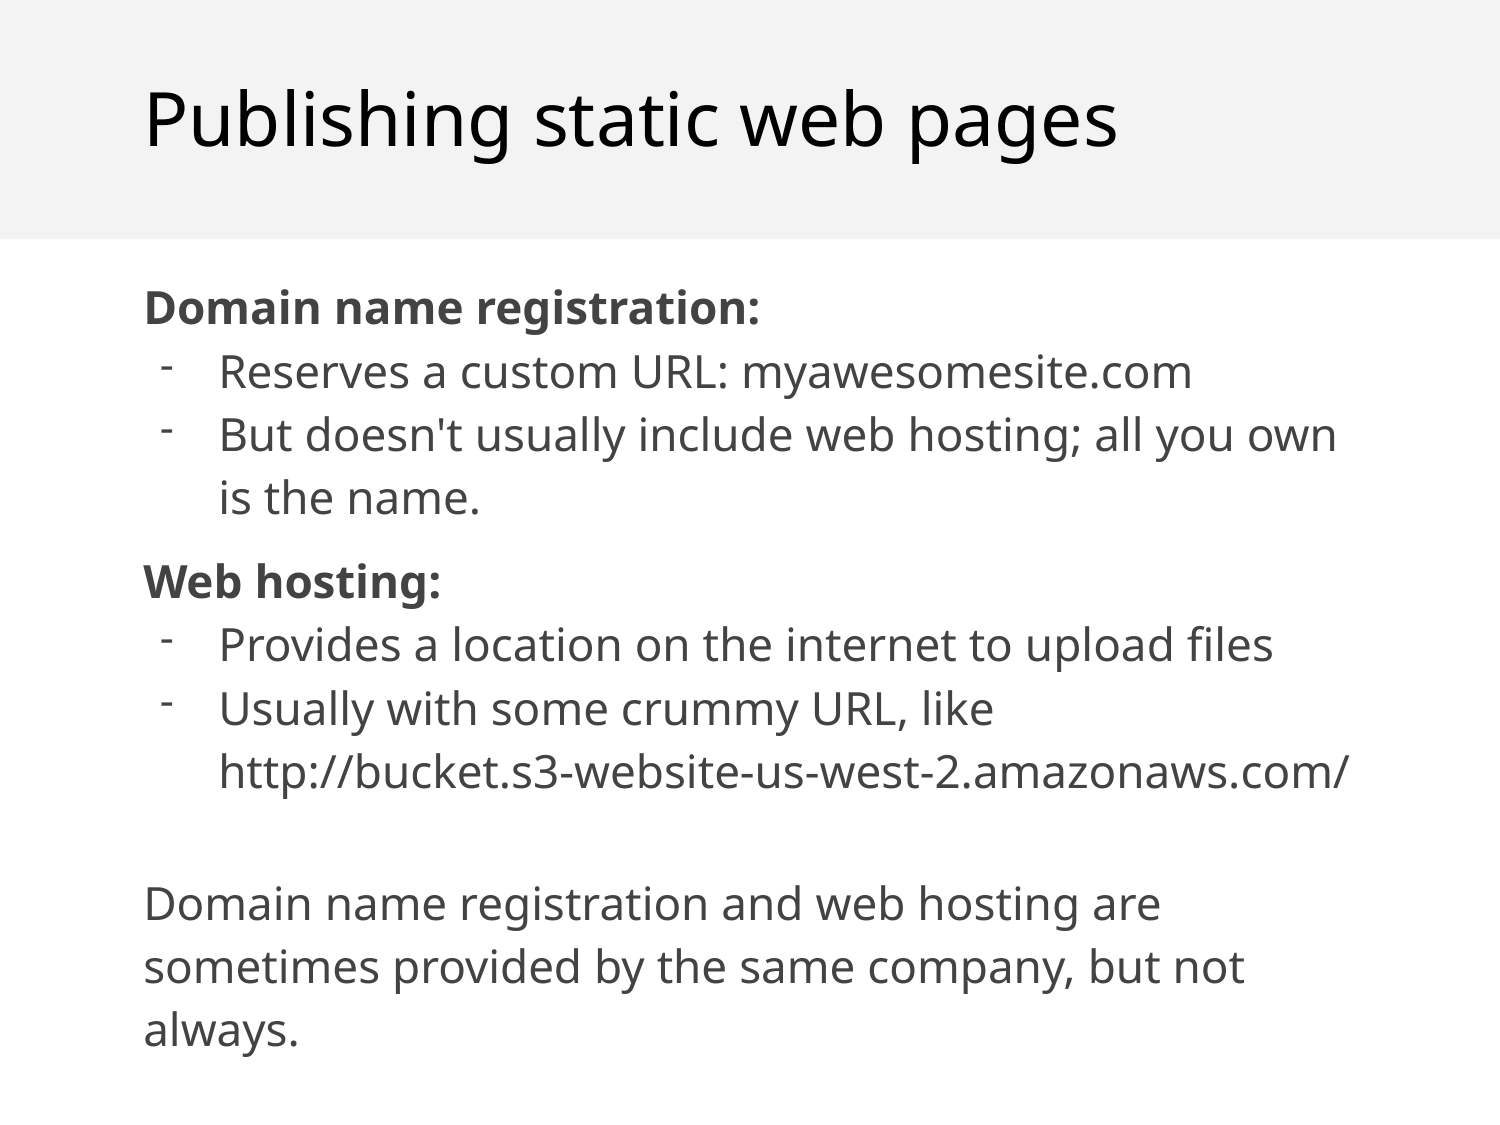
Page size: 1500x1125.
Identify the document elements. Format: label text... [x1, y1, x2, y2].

list Domain name registration: Reserves a custom URL: myawesomesite.com But doesn't usually include web hosting; all you own is the name. Web hosting: Provides a location on the internet to upload files Usually with some crummy URL, like http://bucket.s3-website-us-west-2.amazonaws.com/ Domain name registration and web hosting are sometimes provided by the same company, but not always. [128, 255, 1372, 1103]
title Publishing static web pages [128, 56, 1372, 183]
